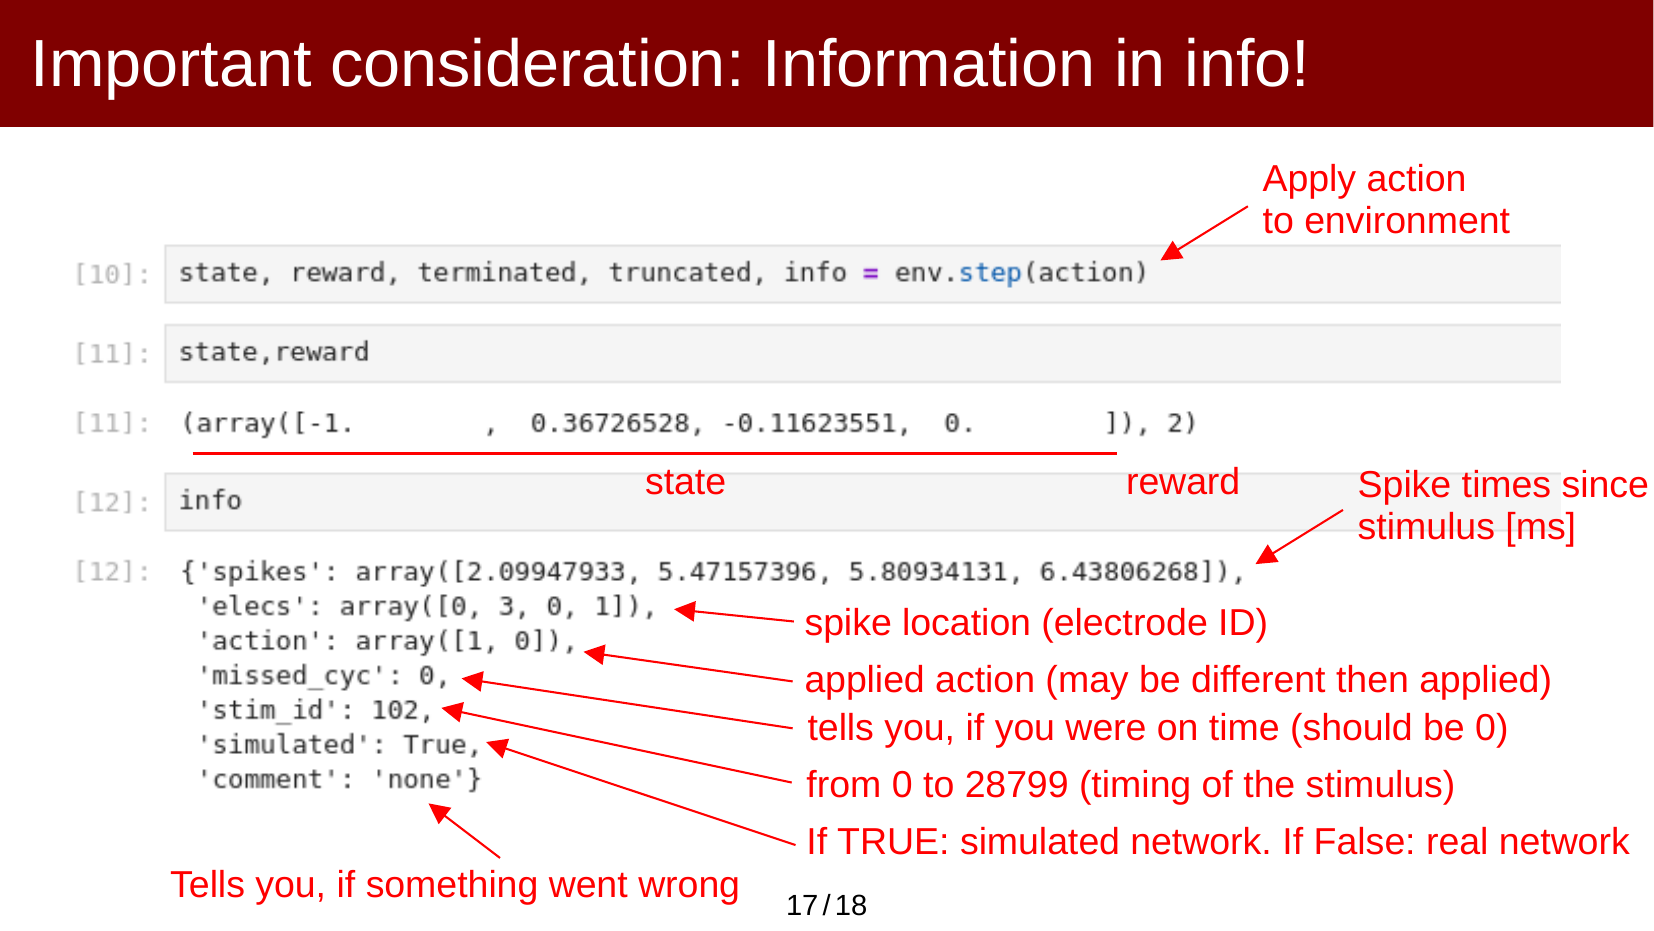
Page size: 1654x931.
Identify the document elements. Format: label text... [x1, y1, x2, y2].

text_box Spike times since stimulus [ms] [1342, 456, 1654, 555]
text_box [0, 0, 1654, 127]
text_box reward [1111, 453, 1256, 510]
picture [47, 237, 1561, 817]
text_box Apply action to environment [1247, 150, 1526, 249]
text_box Tells you, if something went wrong [155, 855, 757, 913]
text_box tells you, if you were on time (should be 0) [792, 699, 1525, 757]
text_box If TRUE: simulated network. If False: real network [791, 813, 1646, 870]
text_box from 0 to 28799 (timing of the stimulus) [791, 756, 1472, 813]
text_box state [630, 453, 742, 510]
picture [1472, 708, 1561, 813]
text_box Important consideration: Information in info! [15, 19, 1631, 109]
text_box applied action (may be different then applied) [789, 651, 1570, 708]
text_box spike location (electrode ID) [789, 594, 1285, 651]
